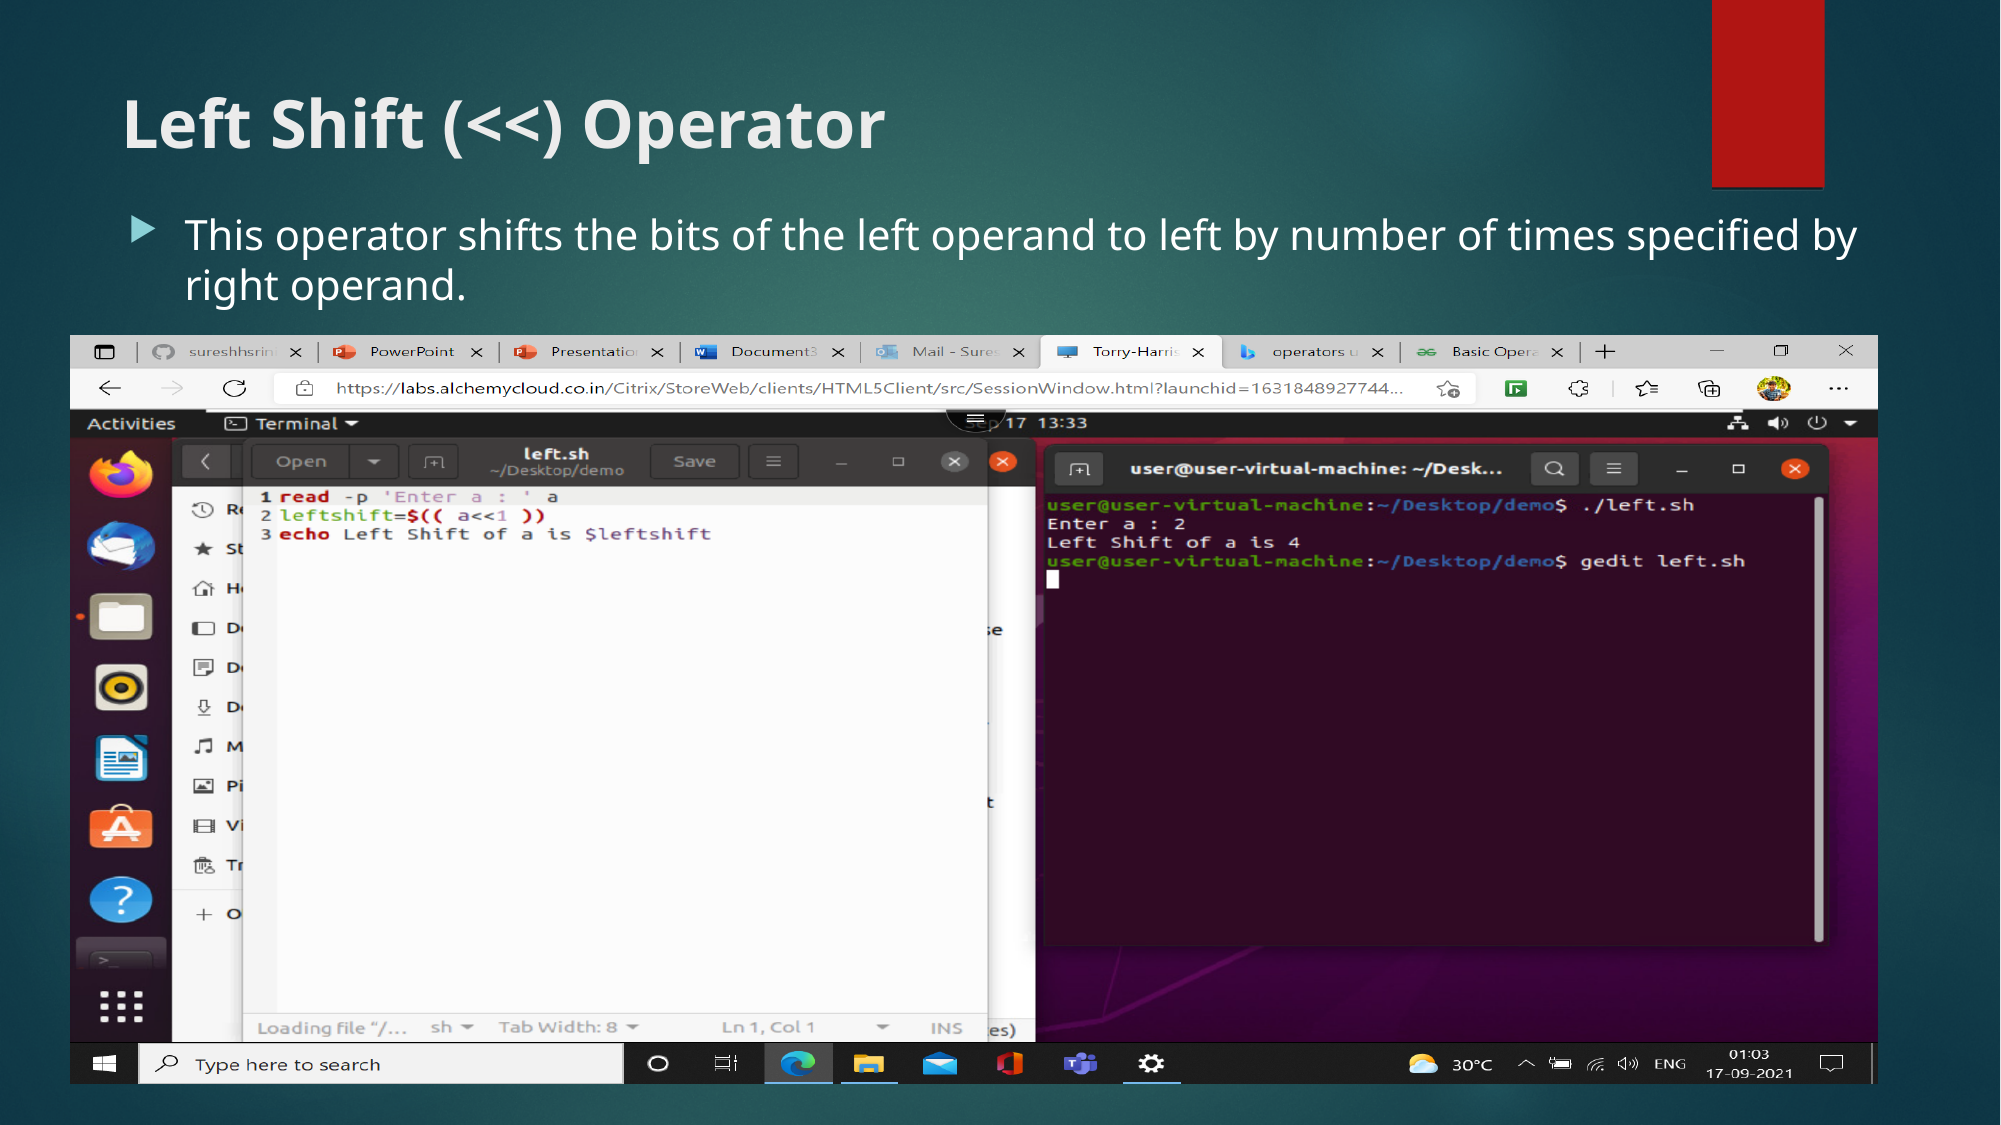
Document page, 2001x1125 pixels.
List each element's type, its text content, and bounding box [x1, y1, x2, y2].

title Left Shift (<<) Operator [106, 74, 1649, 304]
picture [0, 0, 2001, 1125]
list This operator shifts the bits of the left operand to left by number of times specified by right operand. [113, 201, 1878, 335]
